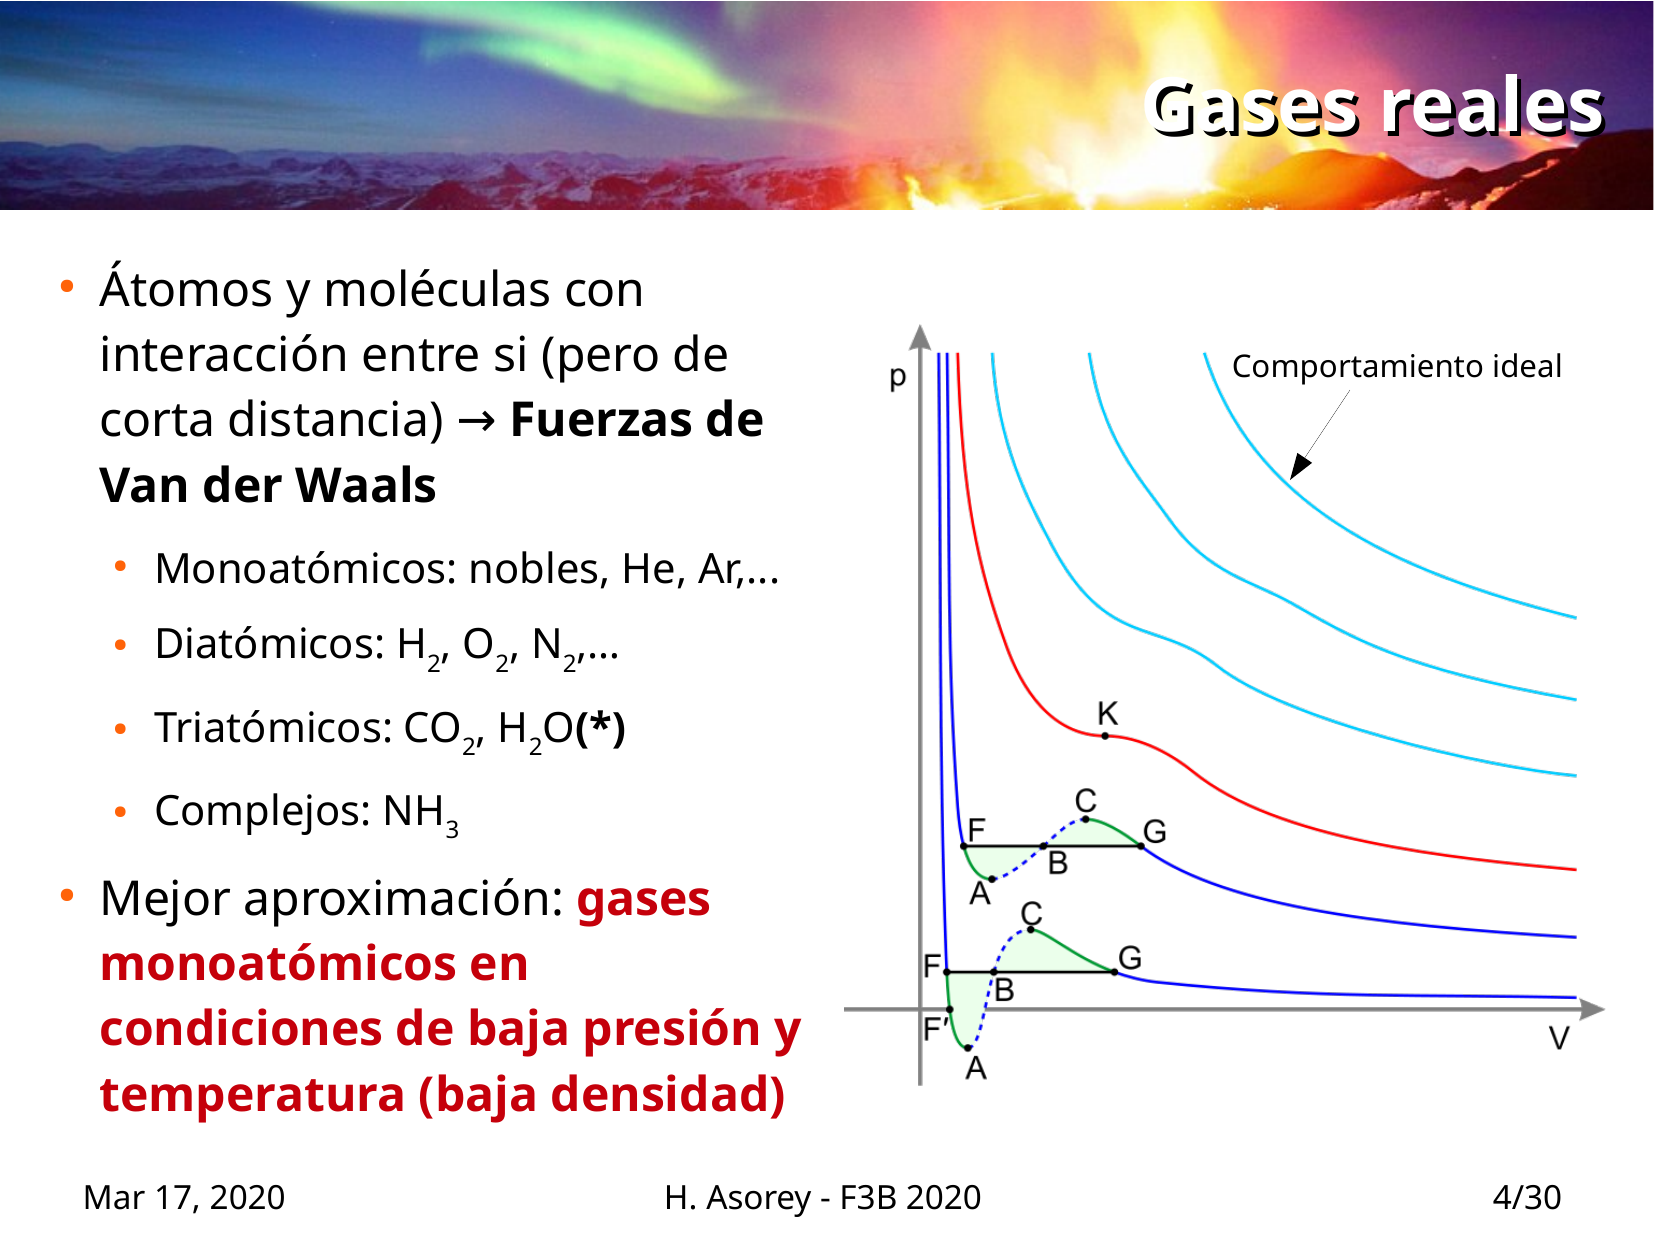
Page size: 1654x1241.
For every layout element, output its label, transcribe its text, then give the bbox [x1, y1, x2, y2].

text_box Comportamiento ideal [1217, 336, 1546, 391]
title Gases reales [45, 15, 1606, 191]
picture [0, 1, 1654, 210]
picture [844, 324, 1606, 1086]
list Átomos y moléculas con interacción entre si (pero de corta distancia) → Fuerzas de Van der Waals Monoatómicos: nobles, He, Ar,... Diatómicos: H2, O2, N2,… Triatómicos: CO2, H2O(*) Complejos: NH3 Mejor aproximación: gases monoatómicos en condiciones de baja presión y temperatura (baja densidad) [45, 255, 807, 1156]
